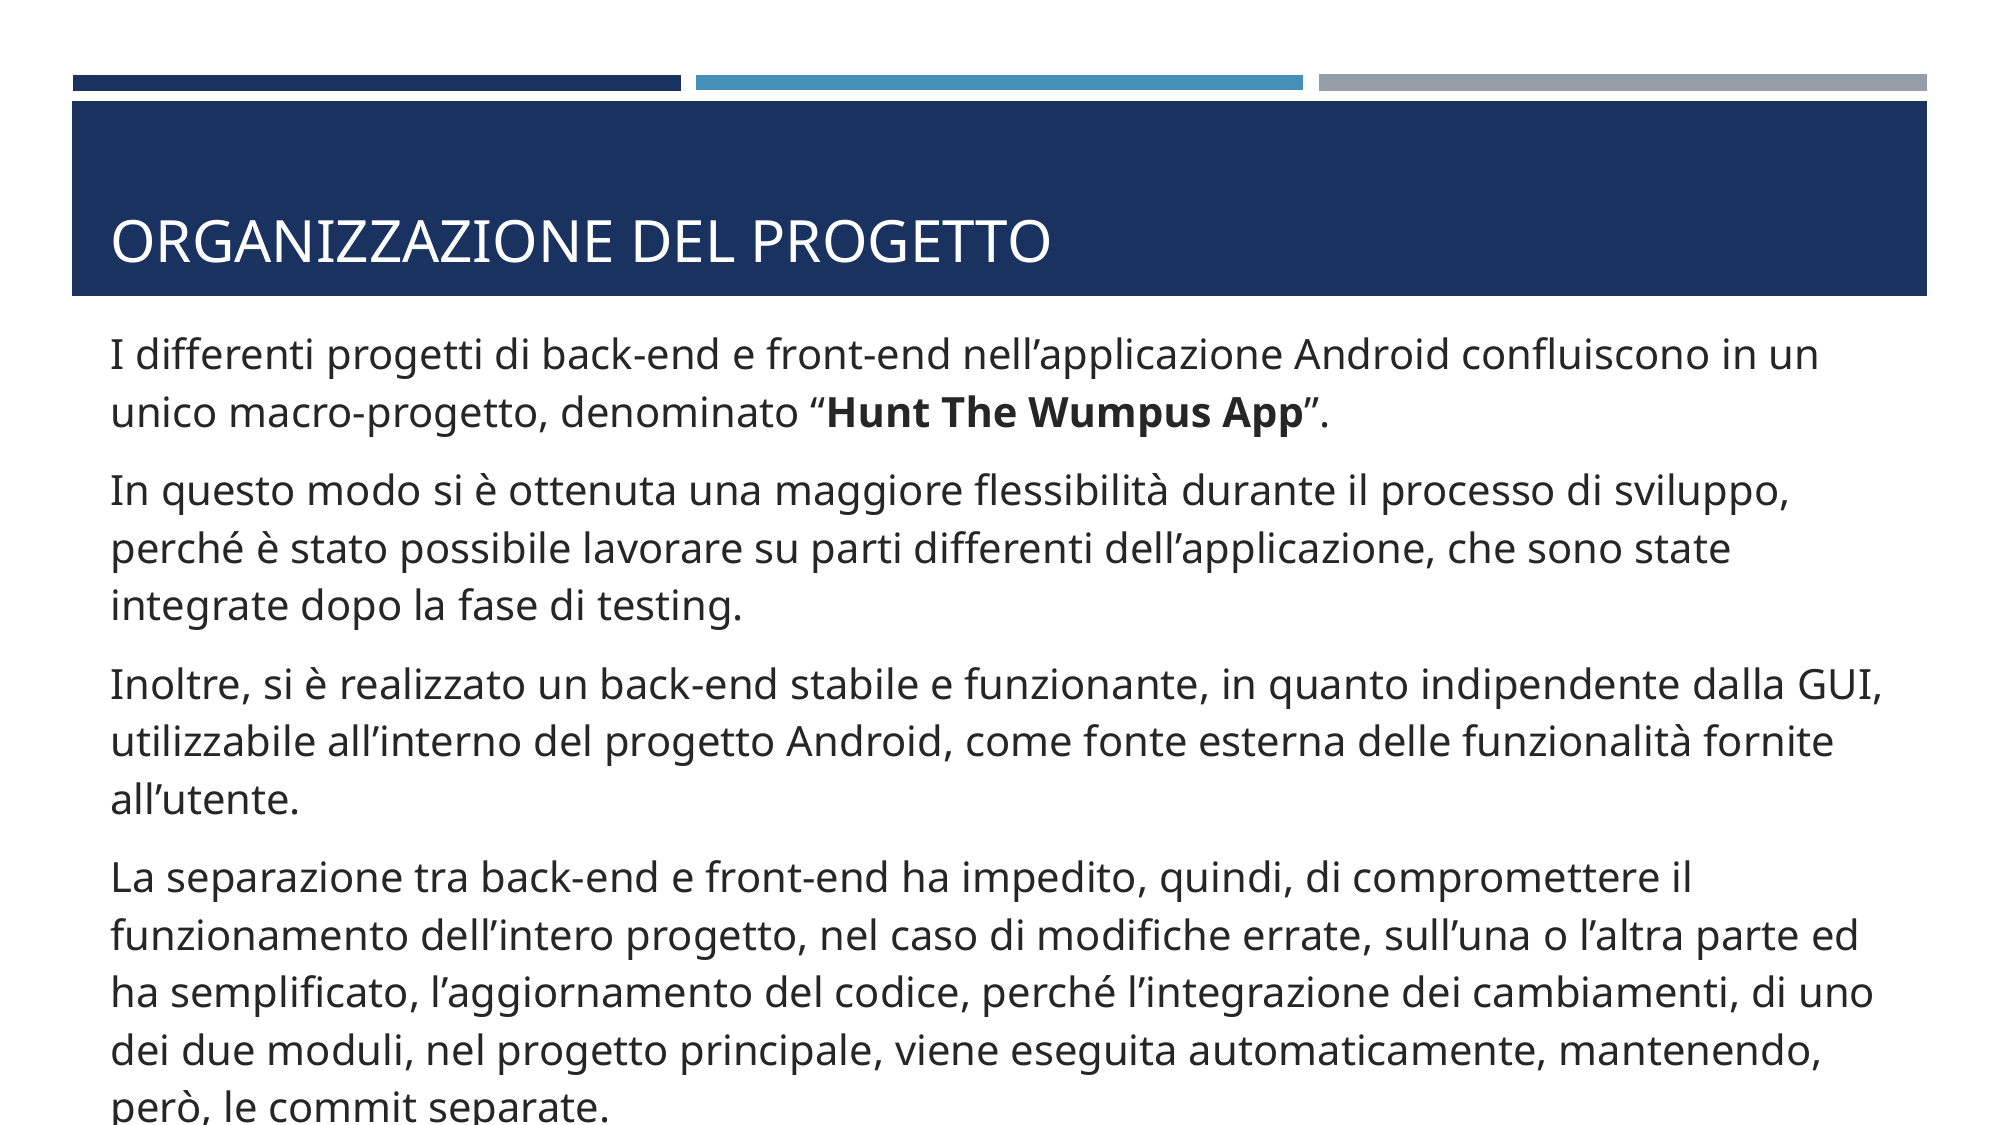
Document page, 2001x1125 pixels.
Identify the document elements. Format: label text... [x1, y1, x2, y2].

title Organizzazione del progetto [95, 115, 1905, 282]
text_box I differenti progetti di back-end e front-end nell’applicazione Android confluiscono in un unico macro-progetto, denominato “Hunt The Wumpus App”. In questo modo si è ottenuta una maggiore flessibilità durante il processo di sviluppo, perché è stato possibile lavorare su parti differenti dell’applicazione, che sono state integrate dopo la fase di testing. Inoltre, si è realizzato un back-end stabile e funzionante, in quanto indipendente dalla GUI, utilizzabile all’interno del progetto Android, come fonte esterna delle funzionalità fornite all’utente. La separazione tra back-end e front-end ha impedito, quindi, di compromettere il funzionamento dell’intero progetto, nel caso di modifiche errate, sull’una o l’altra parte ed ha semplificato, l’aggiornamento del codice, perché l’integrazione dei cambiamenti, di uno dei due moduli, nel progetto principale, viene eseguita automaticamente, mantenendo, però, le commit separate. Il progetto finale è caricato nel repository https://github.com/ivochan/HuntTheWumpus_App” di Github e contiene i link ai due progetti che utilizza. [95, 313, 1905, 1105]
